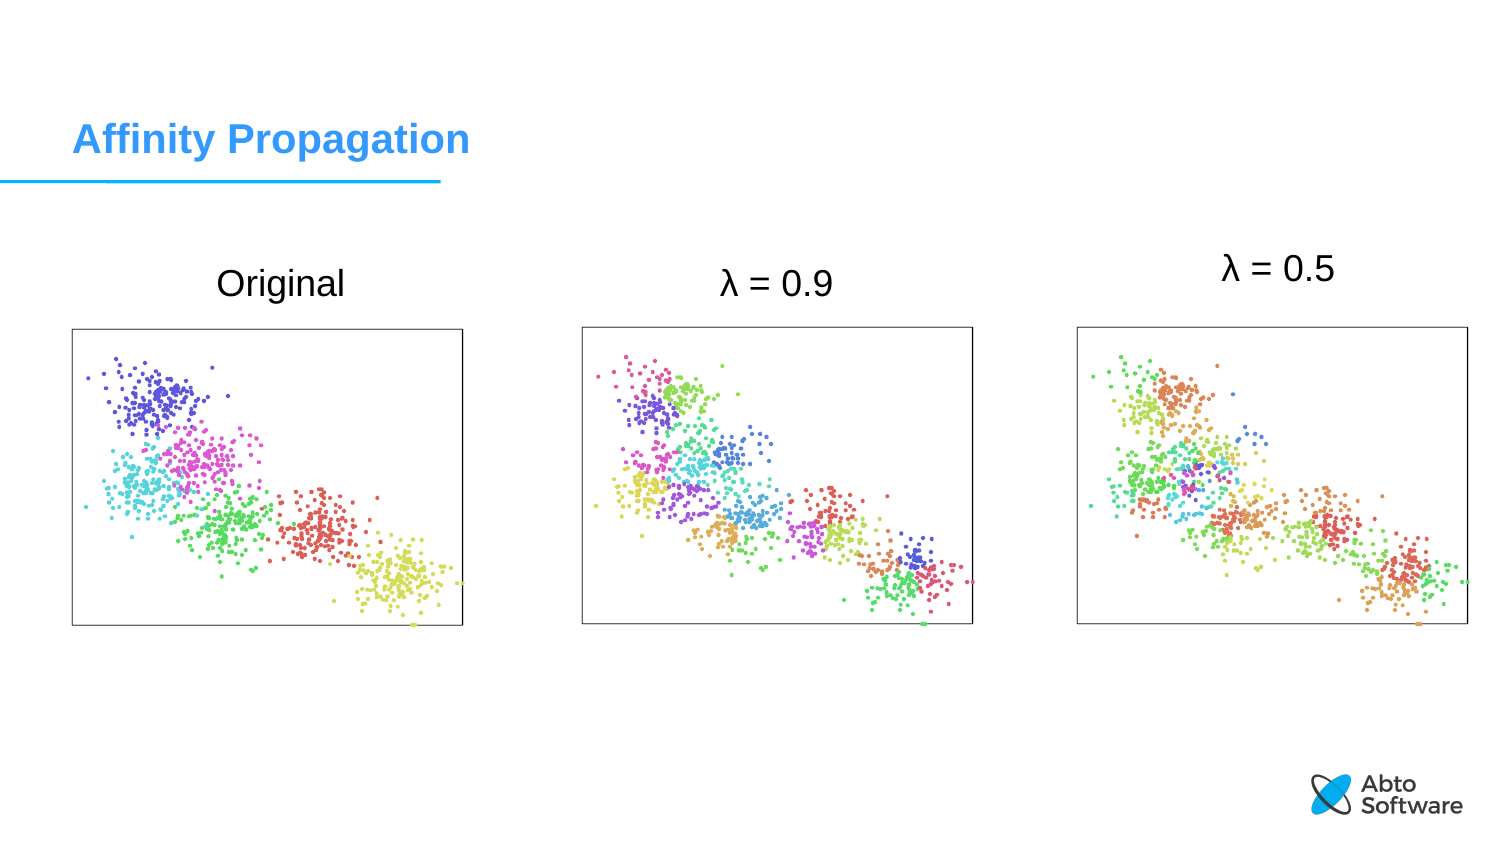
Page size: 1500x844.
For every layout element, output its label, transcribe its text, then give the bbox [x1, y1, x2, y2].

title Affinity Propagation [71, 68, 1311, 210]
picture [510, 297, 1500, 668]
picture [1299, 771, 1474, 817]
text_box λ = 0.5 [1206, 240, 1351, 298]
picture [0, 299, 496, 669]
text_box λ = 0.9 [705, 255, 849, 312]
text_box Original [201, 255, 361, 312]
